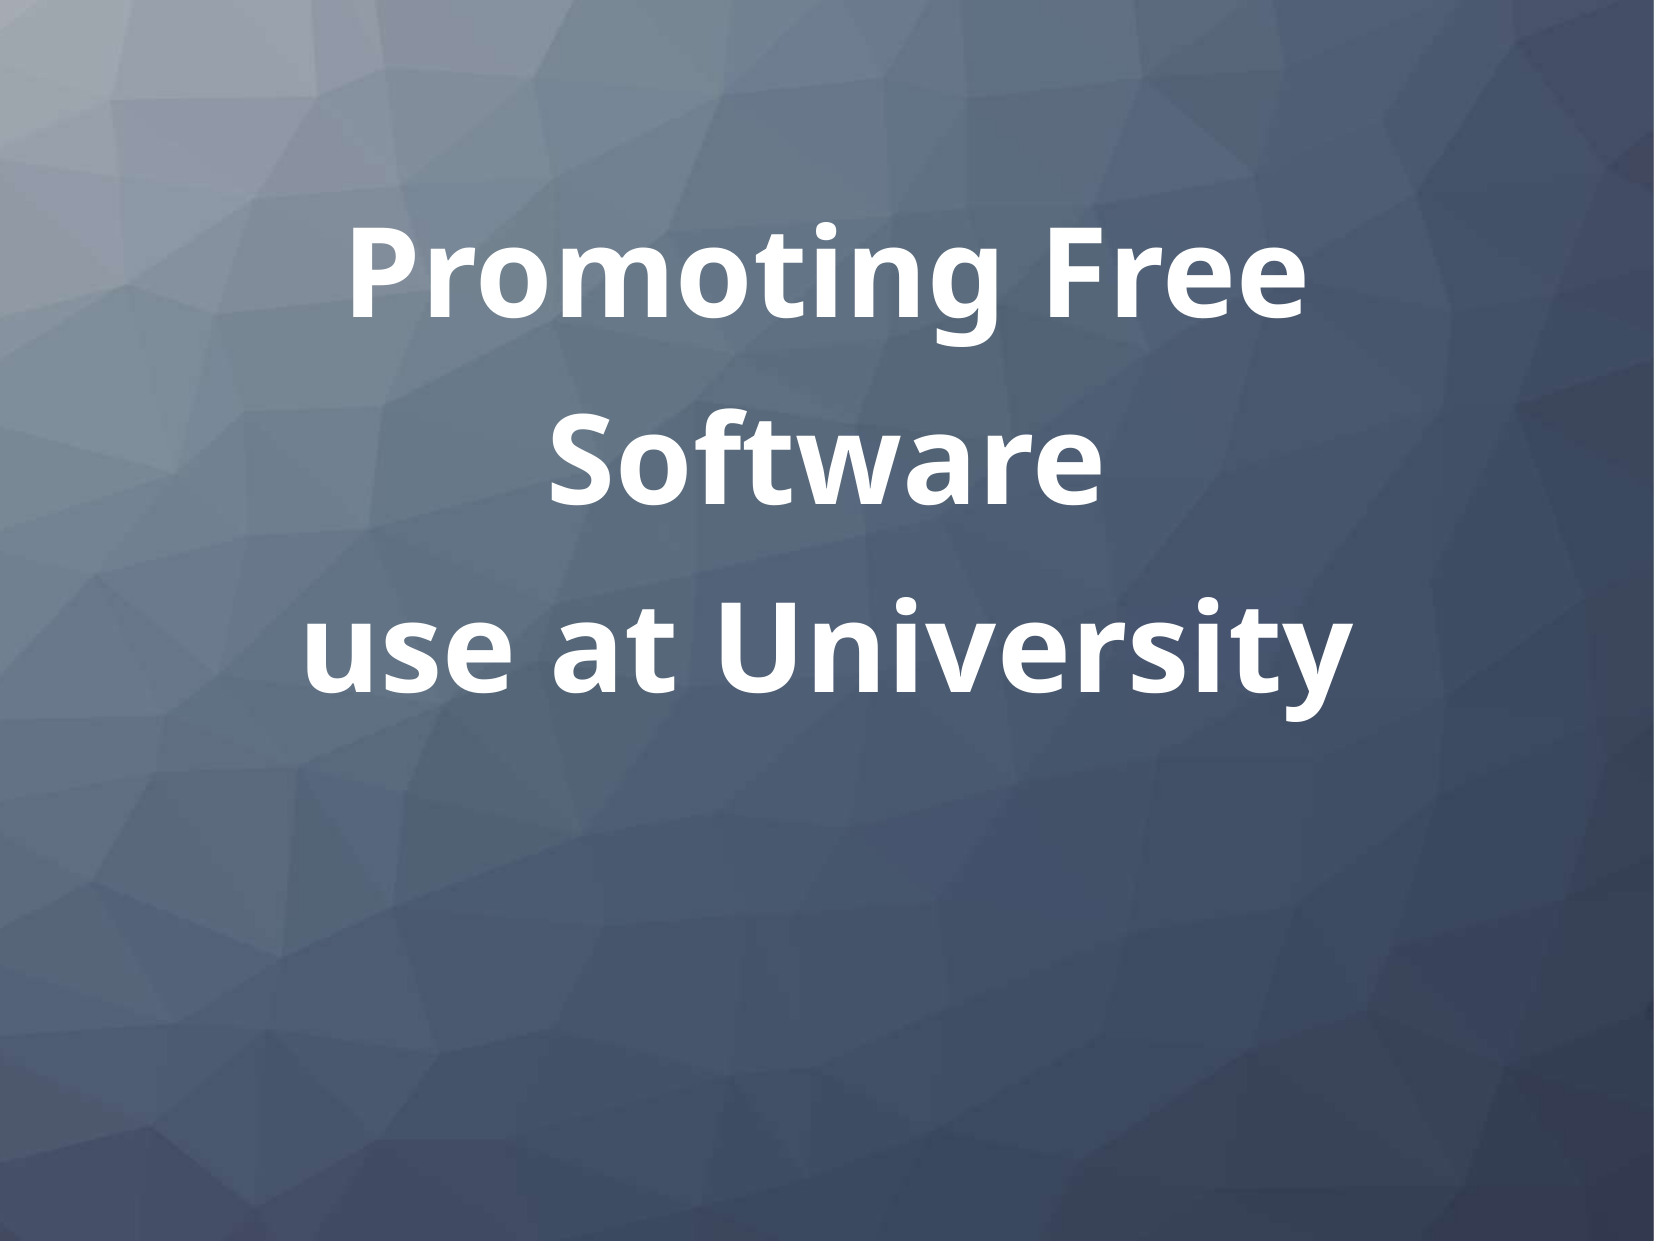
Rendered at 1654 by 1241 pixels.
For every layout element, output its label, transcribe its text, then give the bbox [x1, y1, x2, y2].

picture [0, 0, 1654, 1241]
title Promoting Free Software use at University [59, 236, 1595, 660]
